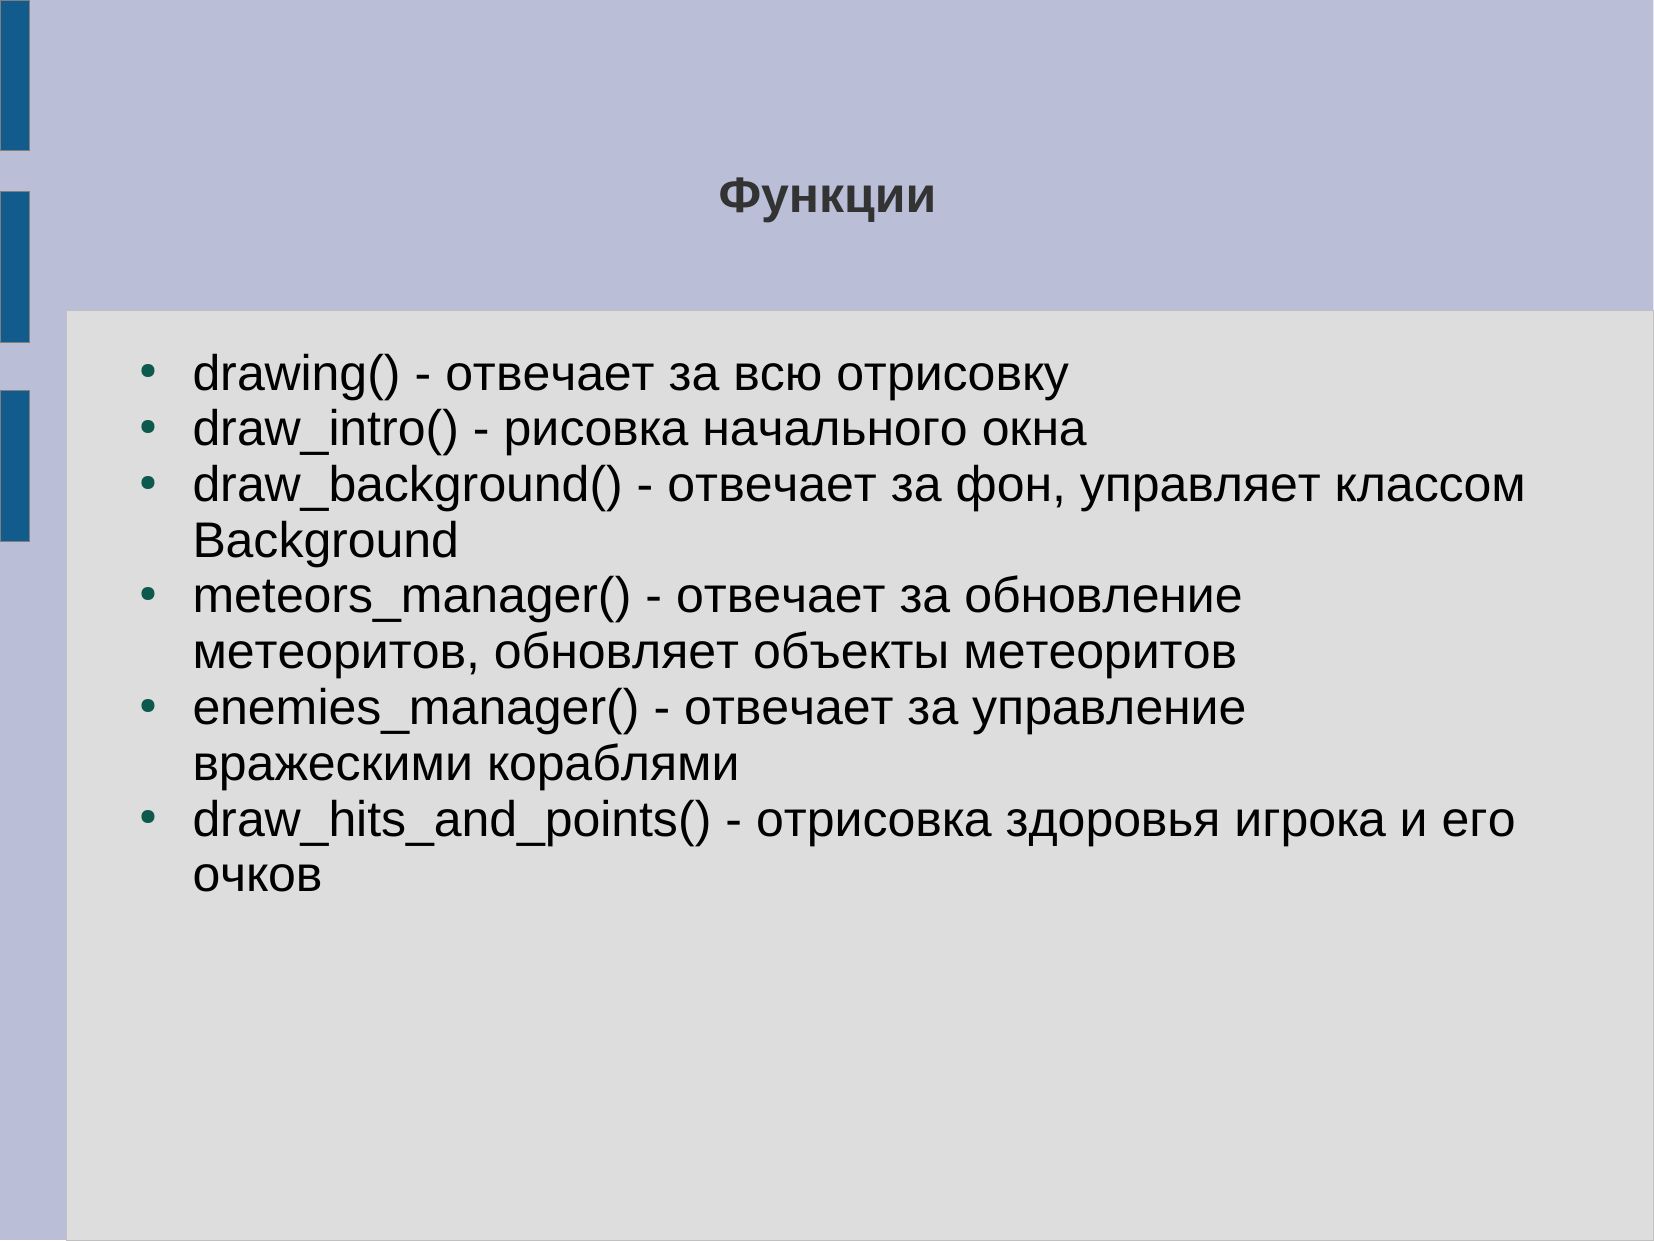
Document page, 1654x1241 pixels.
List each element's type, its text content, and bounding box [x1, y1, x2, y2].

list drawing() - отвечает за всю отрисовку draw_intro() - рисовка начального окна draw_background() - отвечает за фон, управляет классом Background meteors_manager() - отвечает за обновление метеоритов, обновляет объекты метеоритов enemies_manager() - отвечает за управление вражескими кораблями draw_hits_and_points() - отрисовка здоровья игрока и его очков [121, 344, 1534, 1127]
title Функции [121, 91, 1534, 299]
